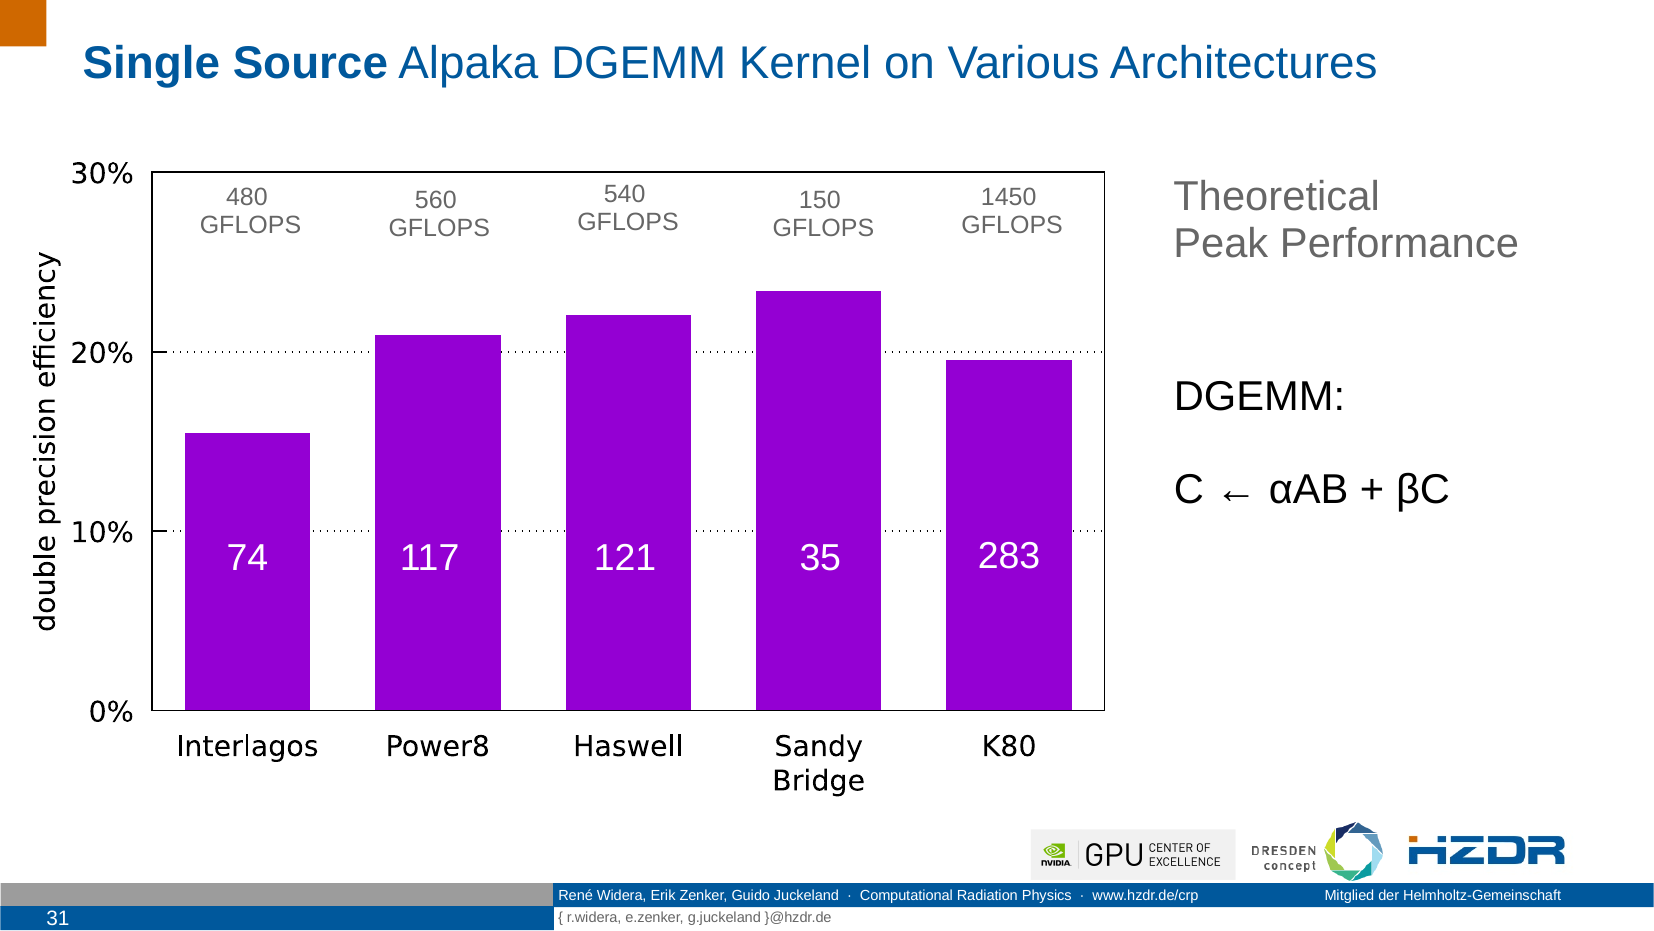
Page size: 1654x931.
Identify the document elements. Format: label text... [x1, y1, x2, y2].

text_box 540 GFLOPS [553, 171, 704, 251]
text_box 1450 GFLOPS [937, 175, 1088, 255]
picture [14, 132, 1249, 894]
picture [1252, 822, 1383, 881]
text_box Theoretical Peak Performance [1158, 165, 1550, 275]
text_box 560 GFLOPS [364, 178, 515, 258]
text_box 117 [364, 529, 495, 638]
text_box 121 [559, 529, 691, 638]
text_box 150 GFLOPS [748, 178, 899, 258]
picture [1386, 819, 1582, 881]
text_box 480 GFLOPS [175, 175, 326, 255]
text_box DGEMM: C ← αAB + βC [1158, 365, 1466, 521]
text_box 283 [943, 527, 1075, 637]
text_box 74 [182, 529, 313, 638]
text_box 35 [755, 529, 886, 638]
title Single Source Alpaka DGEMM Kernel on Various Architectures [82, 36, 1571, 143]
